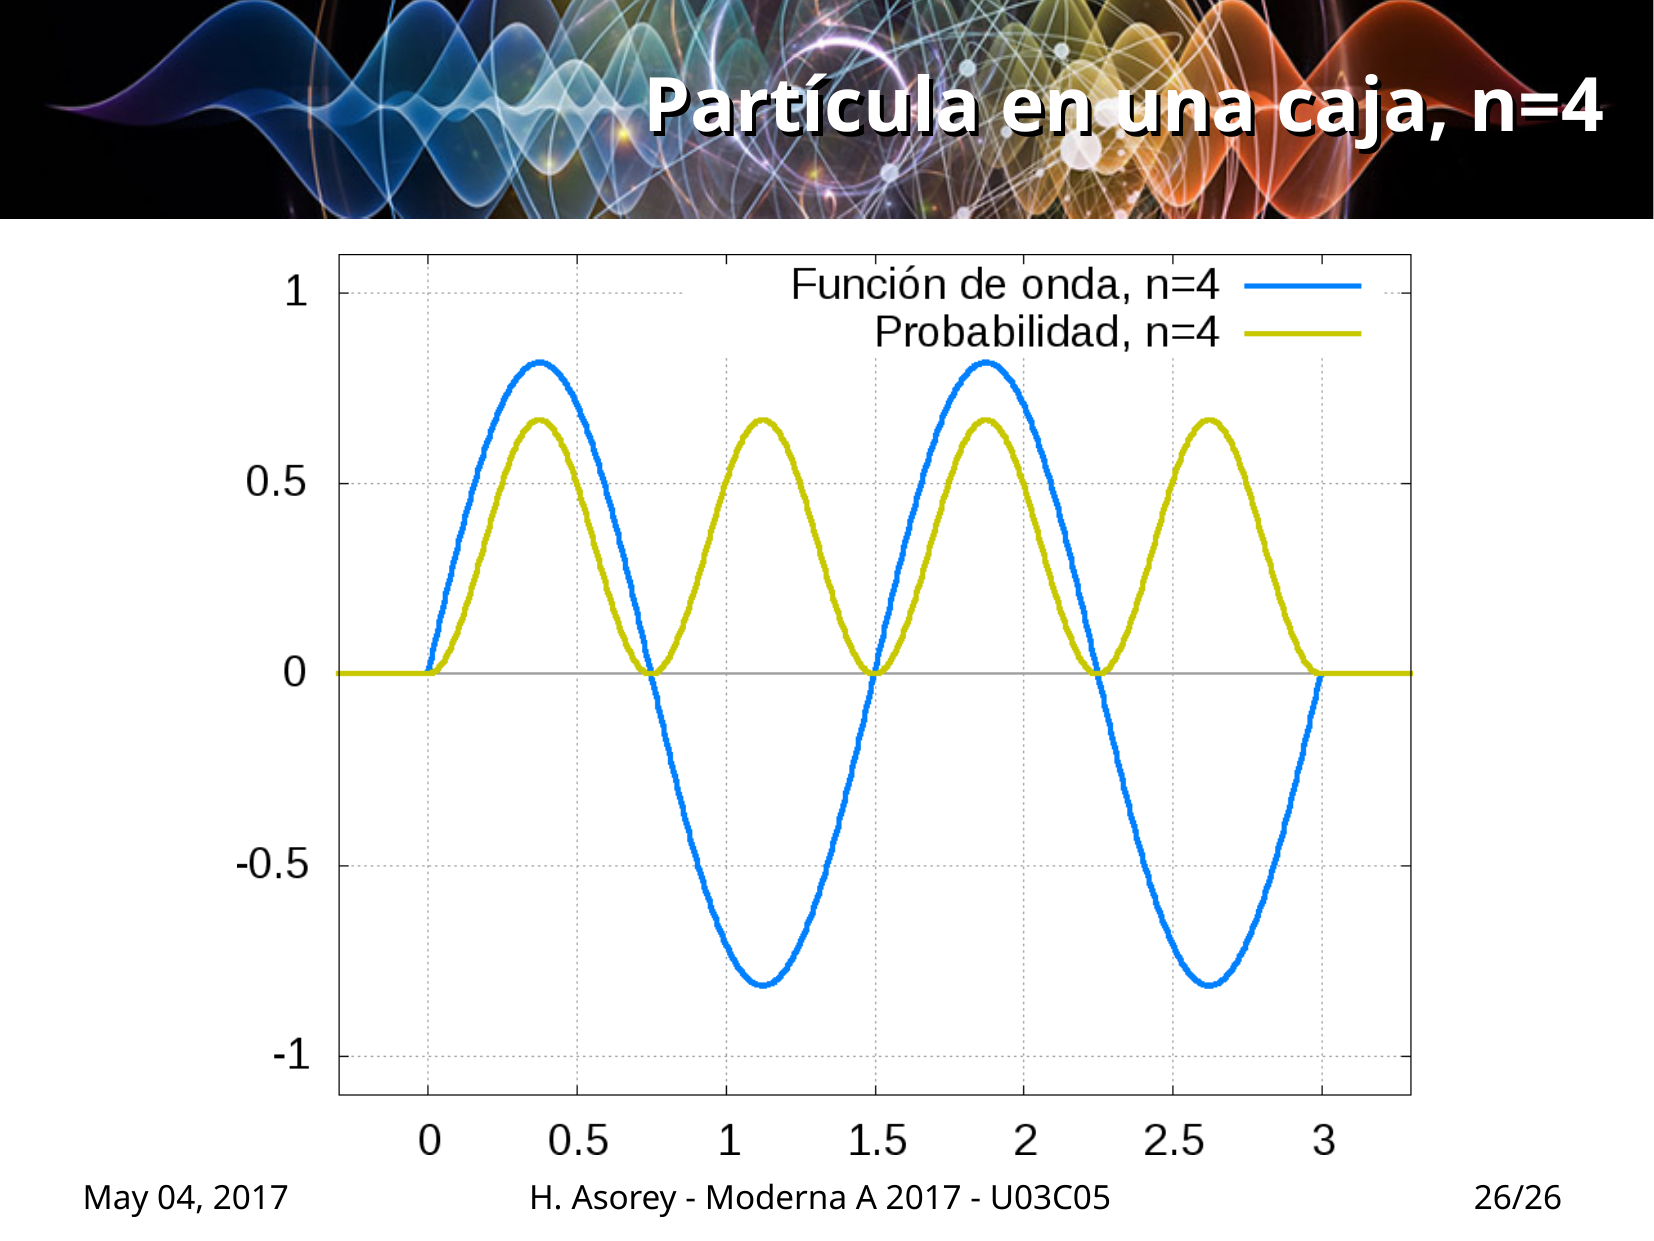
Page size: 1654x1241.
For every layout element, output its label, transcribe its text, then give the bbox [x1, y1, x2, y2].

picture [237, 254, 1413, 1156]
title Partícula en una caja, n=4 [45, 15, 1606, 191]
picture [0, 0, 1654, 219]
